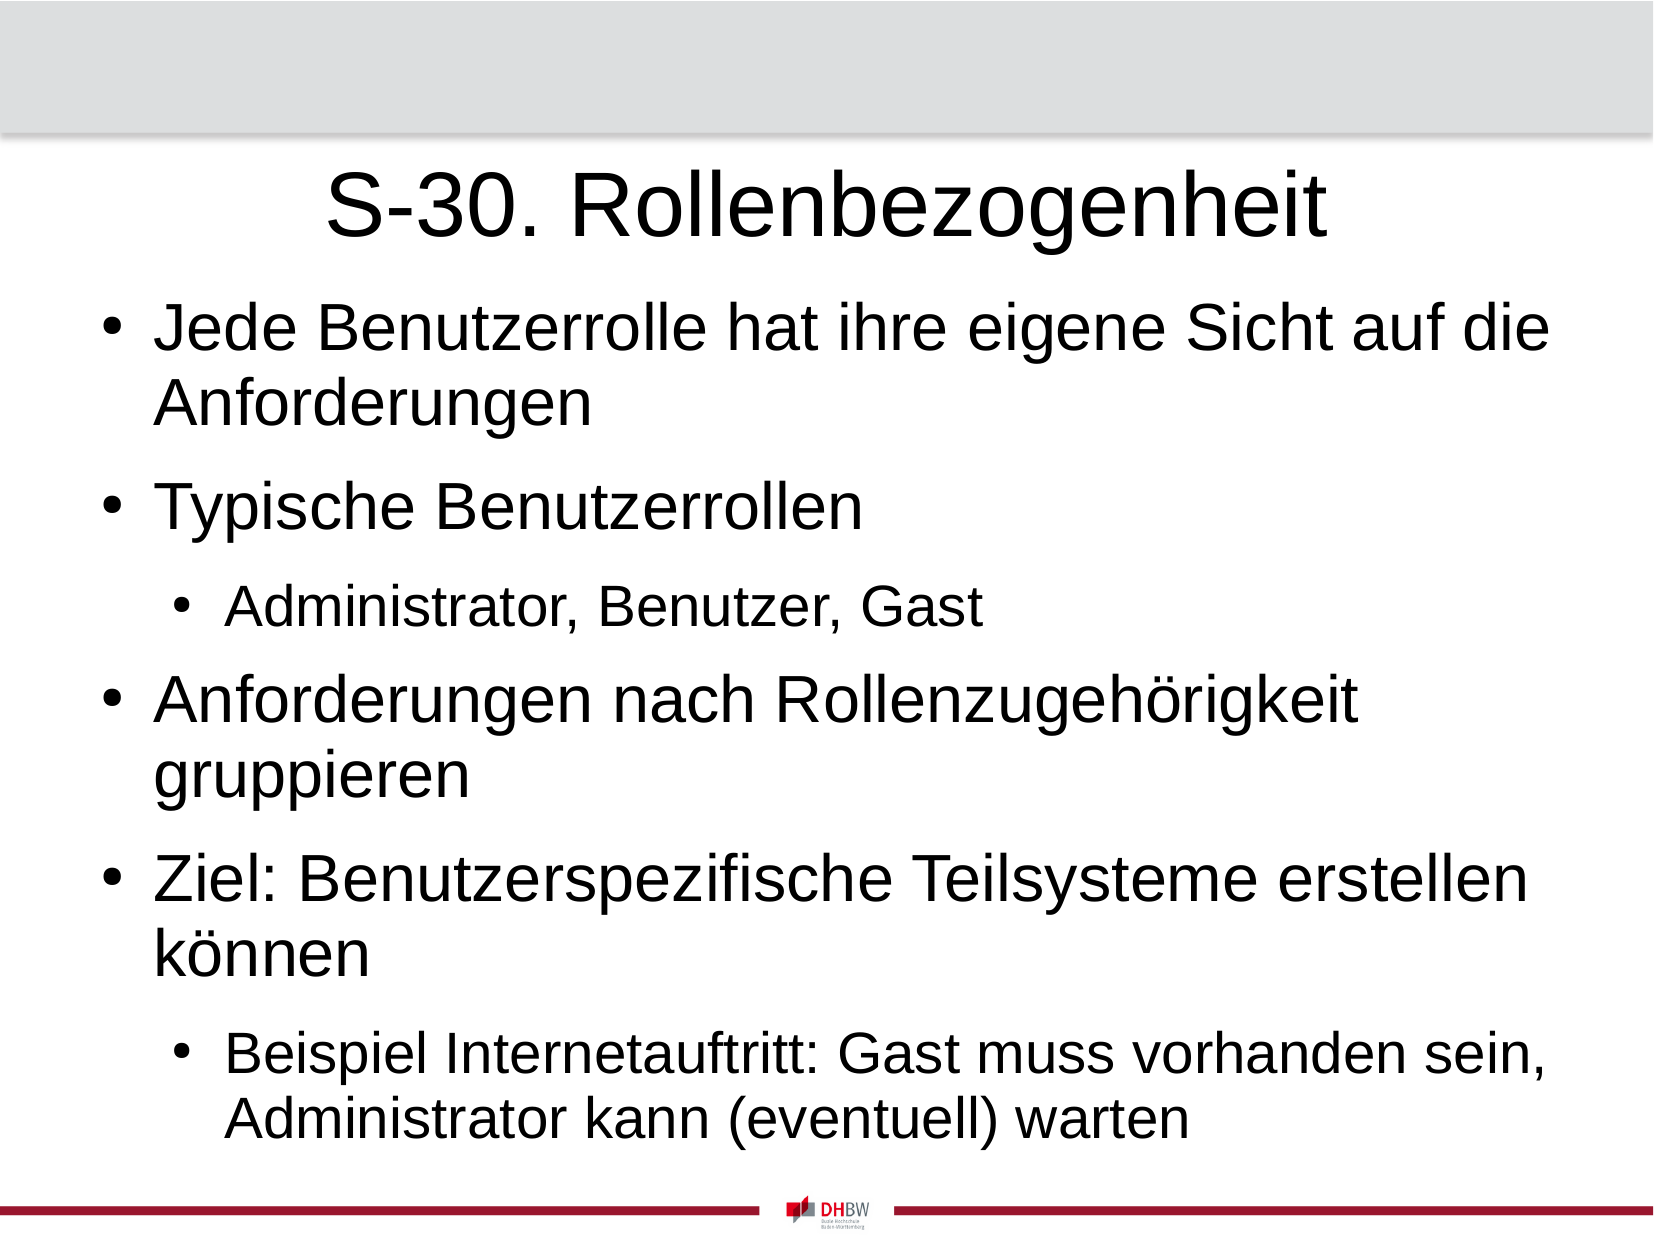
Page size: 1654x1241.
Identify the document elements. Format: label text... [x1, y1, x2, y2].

picture [0, 1, 1654, 1237]
list Jede Benutzerrolle hat ihre eigene Sicht auf die Anforderungen Typische Benutzerrollen Administrator, Benutzer, Gast Anforderungen nach Rollenzugehörigkeit gruppieren Ziel: Benutzerspezifische Teilsysteme erstellen können Beispiel Internetauftritt: Gast muss vorhanden sein, Administrator kann (eventuell) warten [82, 290, 1571, 1150]
title S-30. Rollenbezogenheit [82, 147, 1571, 257]
